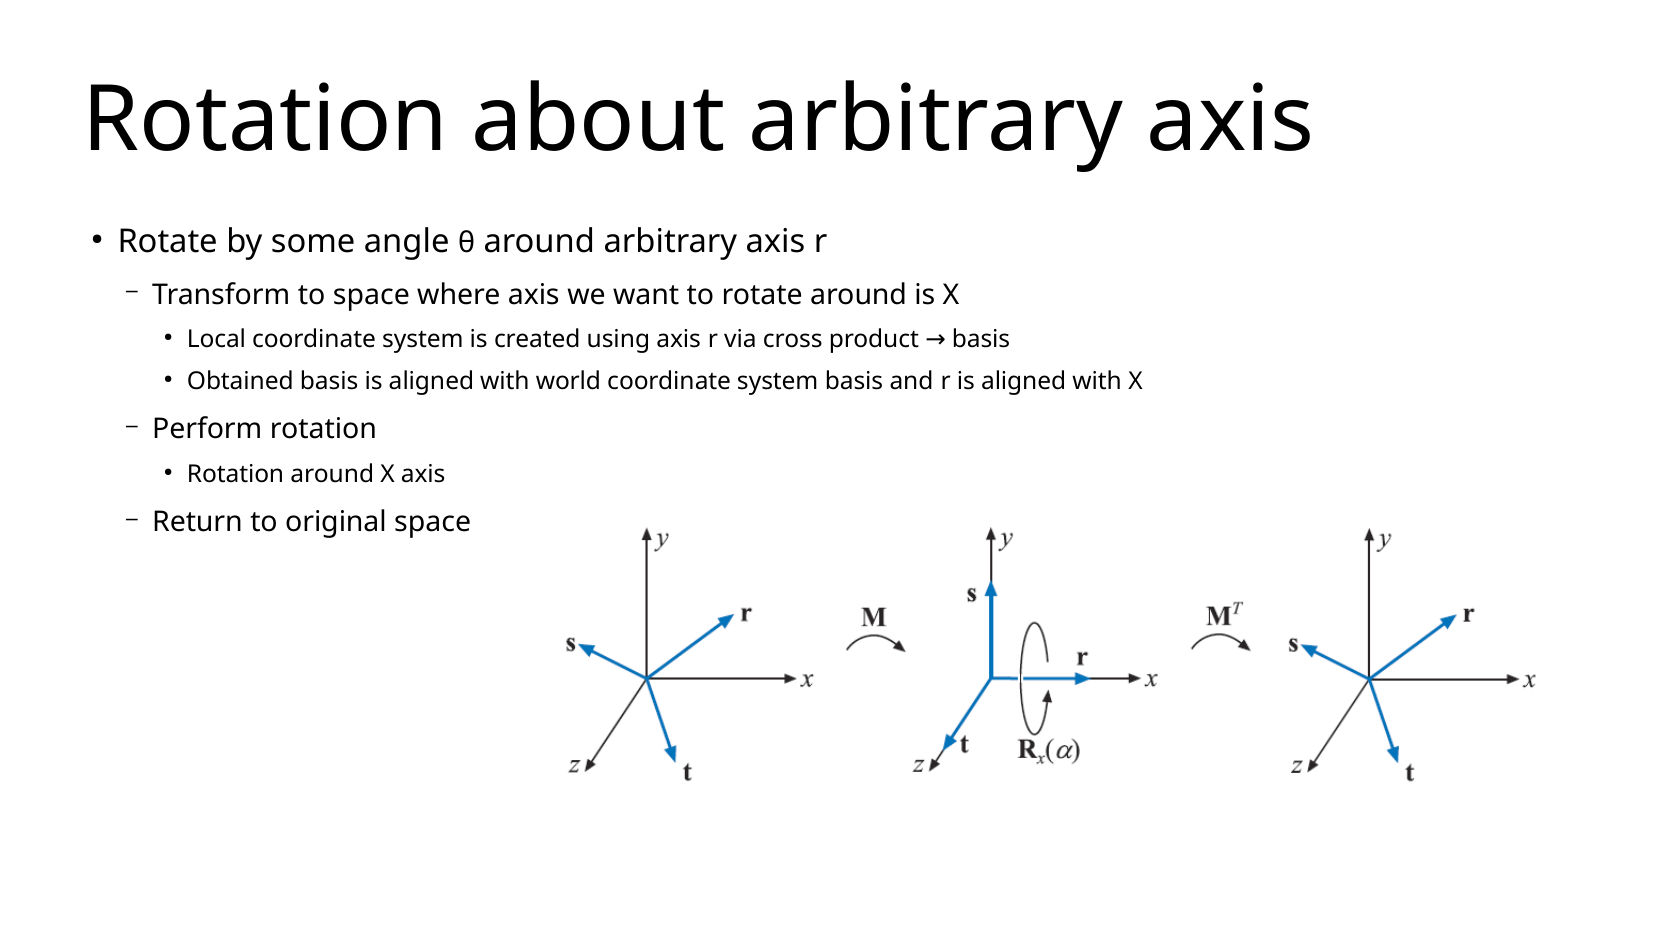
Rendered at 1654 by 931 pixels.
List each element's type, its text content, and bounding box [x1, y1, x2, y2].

title Rotation about arbitrary axis [82, 37, 1571, 193]
list Rotate by some angle θ around arbitrary axis r Transform to space where axis we want to rotate around is X Local coordinate system is created using axis r via cross product → basis Obtained basis is aligned with world coordinate system basis and r is aligned with X Perform rotation Rotation around X axis Return to original space [82, 217, 1571, 541]
picture [510, 494, 1576, 803]
